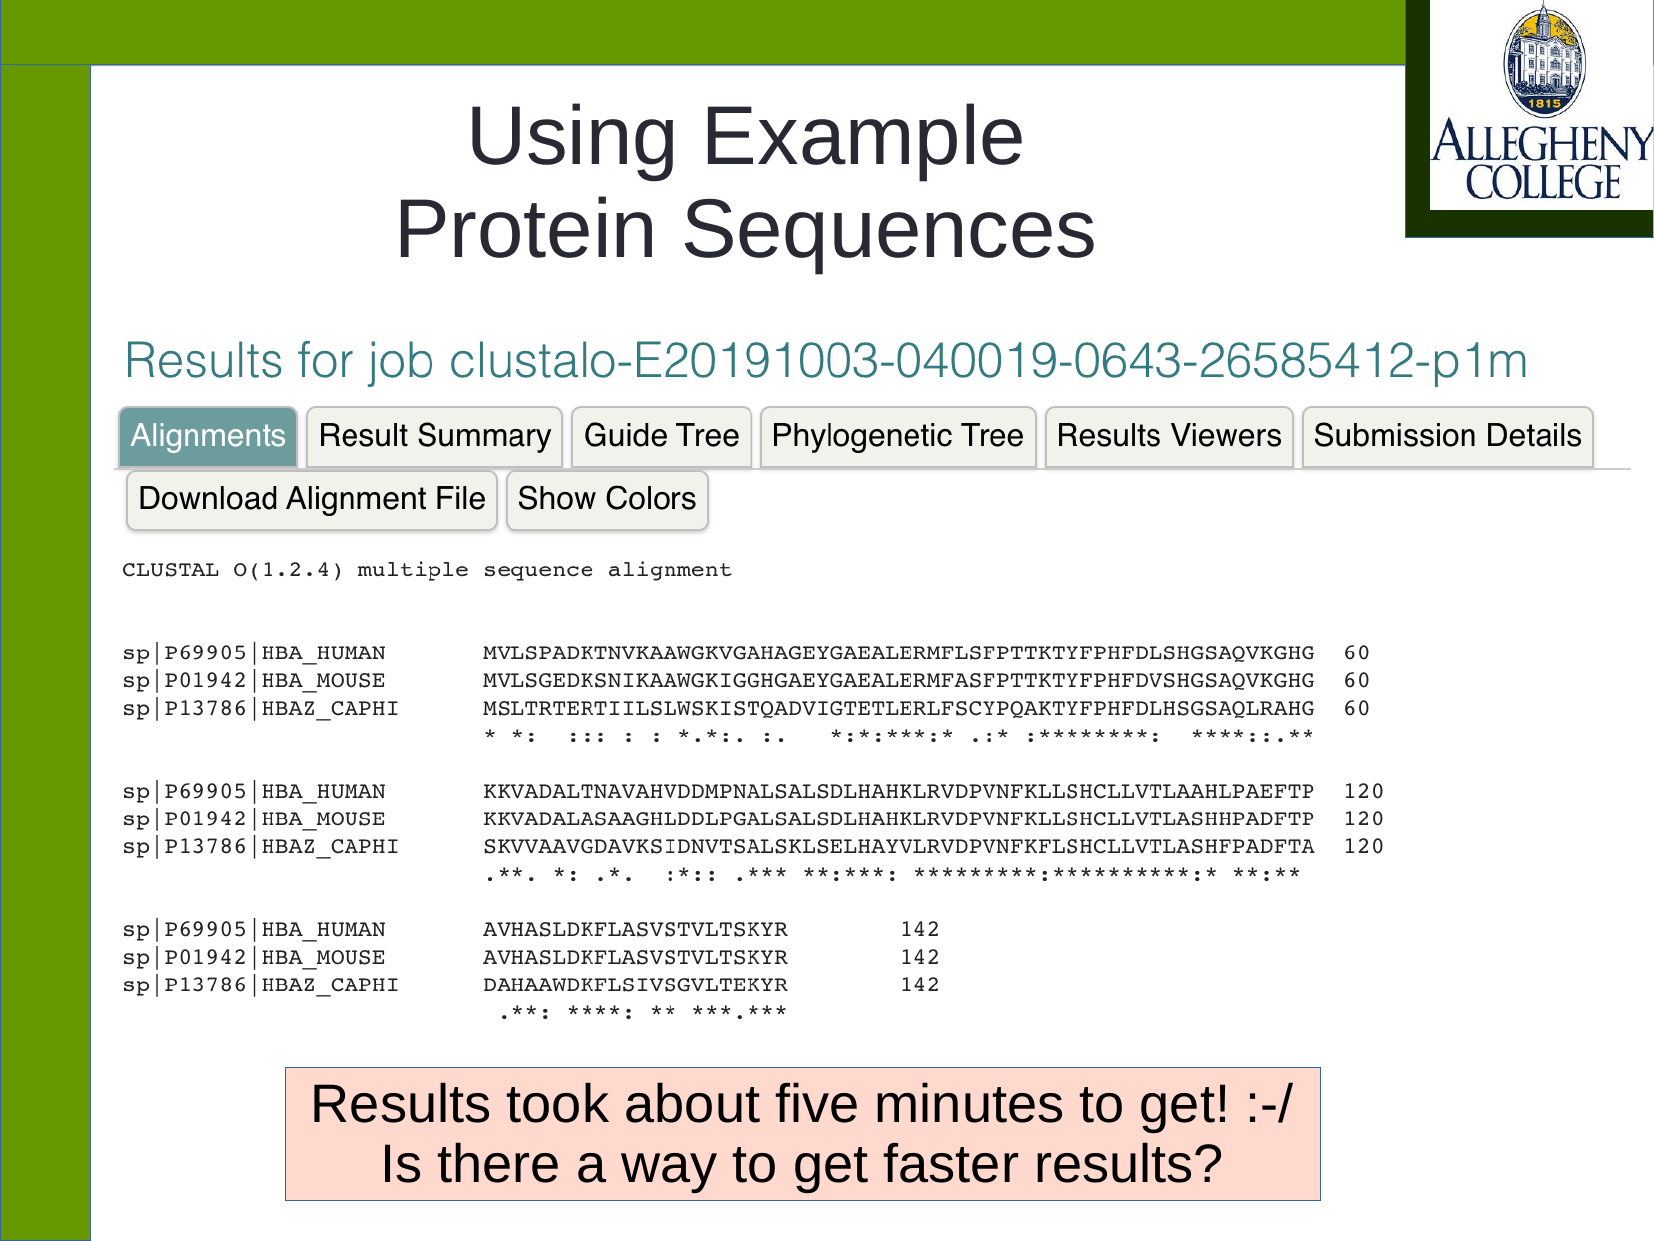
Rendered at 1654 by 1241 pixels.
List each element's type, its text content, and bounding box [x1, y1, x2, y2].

text_box [0, 0, 1654, 1241]
text_box Results took about five minutes to get! :-/ Is there a way to get faster results? [285, 1067, 1321, 1201]
picture [110, 319, 1631, 1068]
picture [1430, 0, 1654, 210]
title Using Example Protein Sequences [112, 78, 1381, 287]
